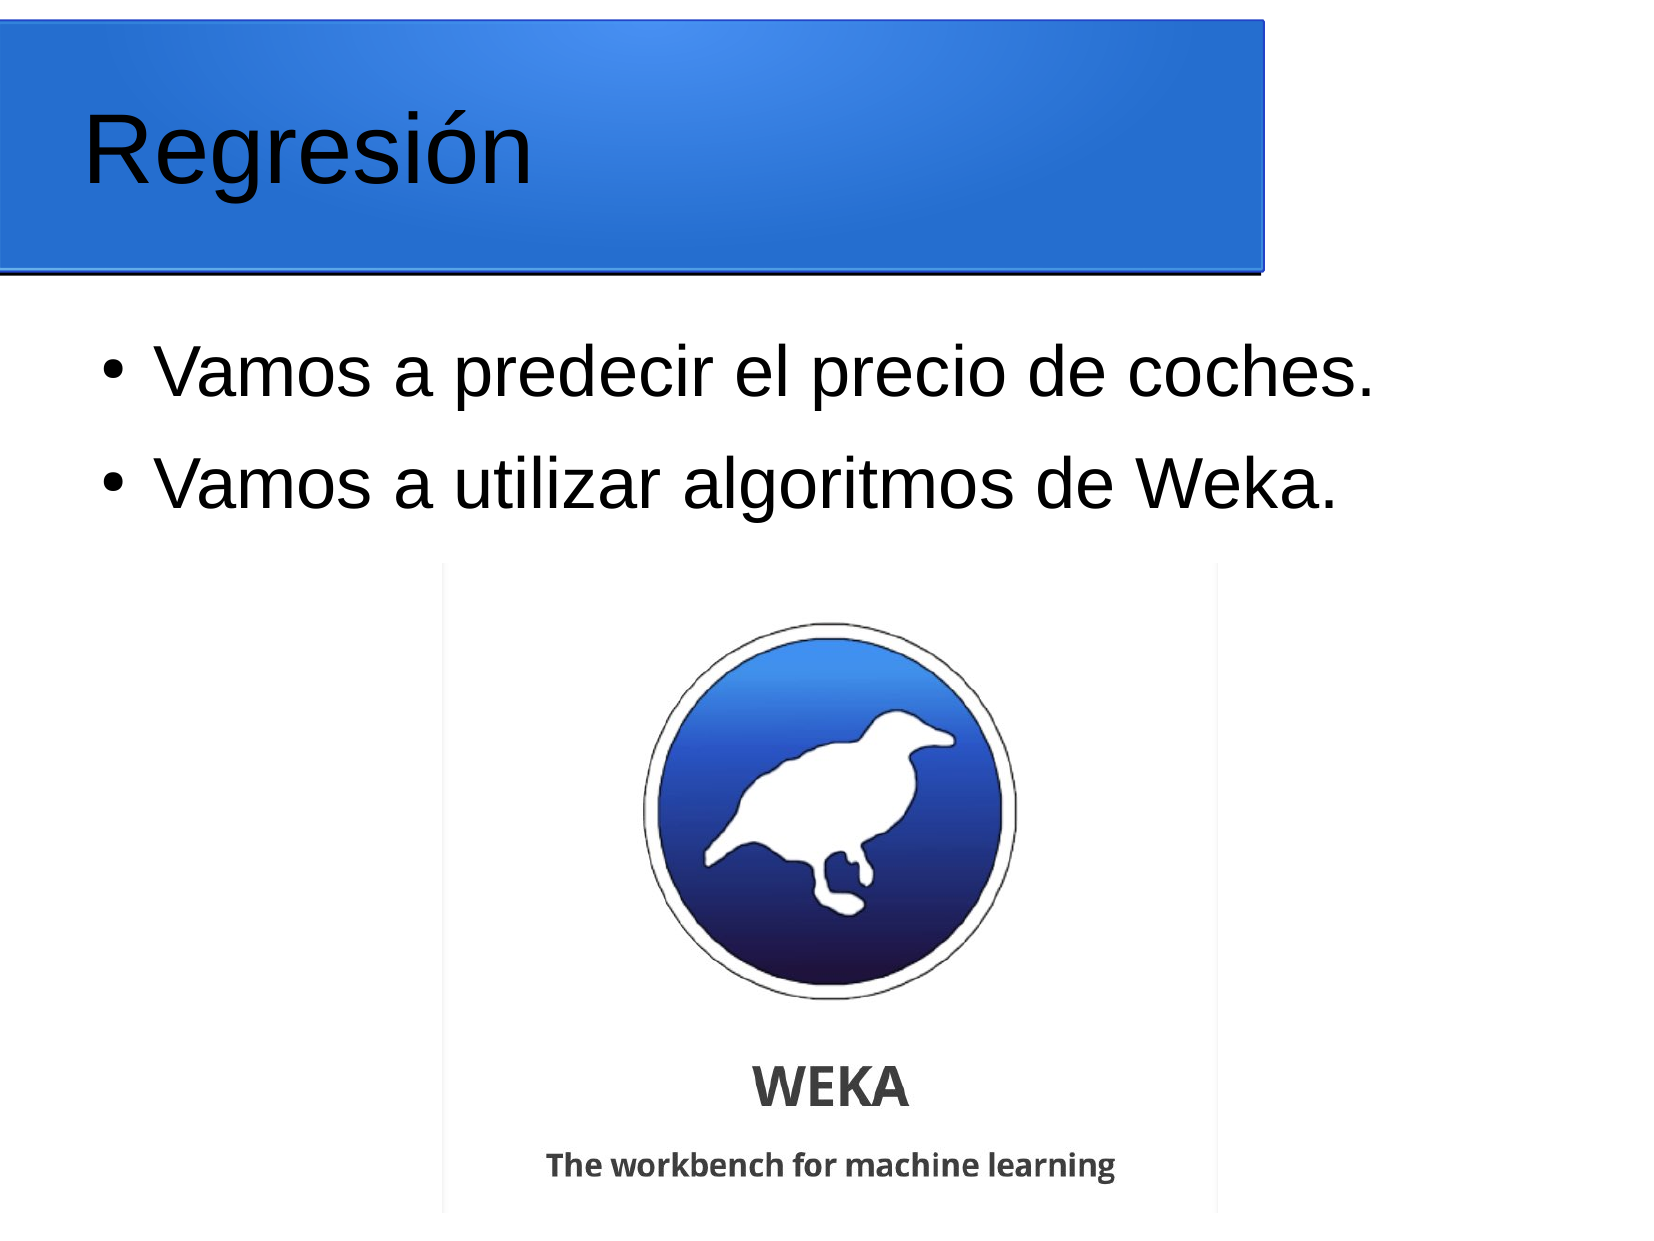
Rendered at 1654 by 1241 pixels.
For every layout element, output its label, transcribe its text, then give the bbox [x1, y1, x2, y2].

picture [442, 563, 1218, 1213]
list Vamos a predecir el precio de coches. Vamos a utilizar algoritmos de Weka. [82, 330, 1571, 1051]
title Regresión [82, 47, 1235, 252]
